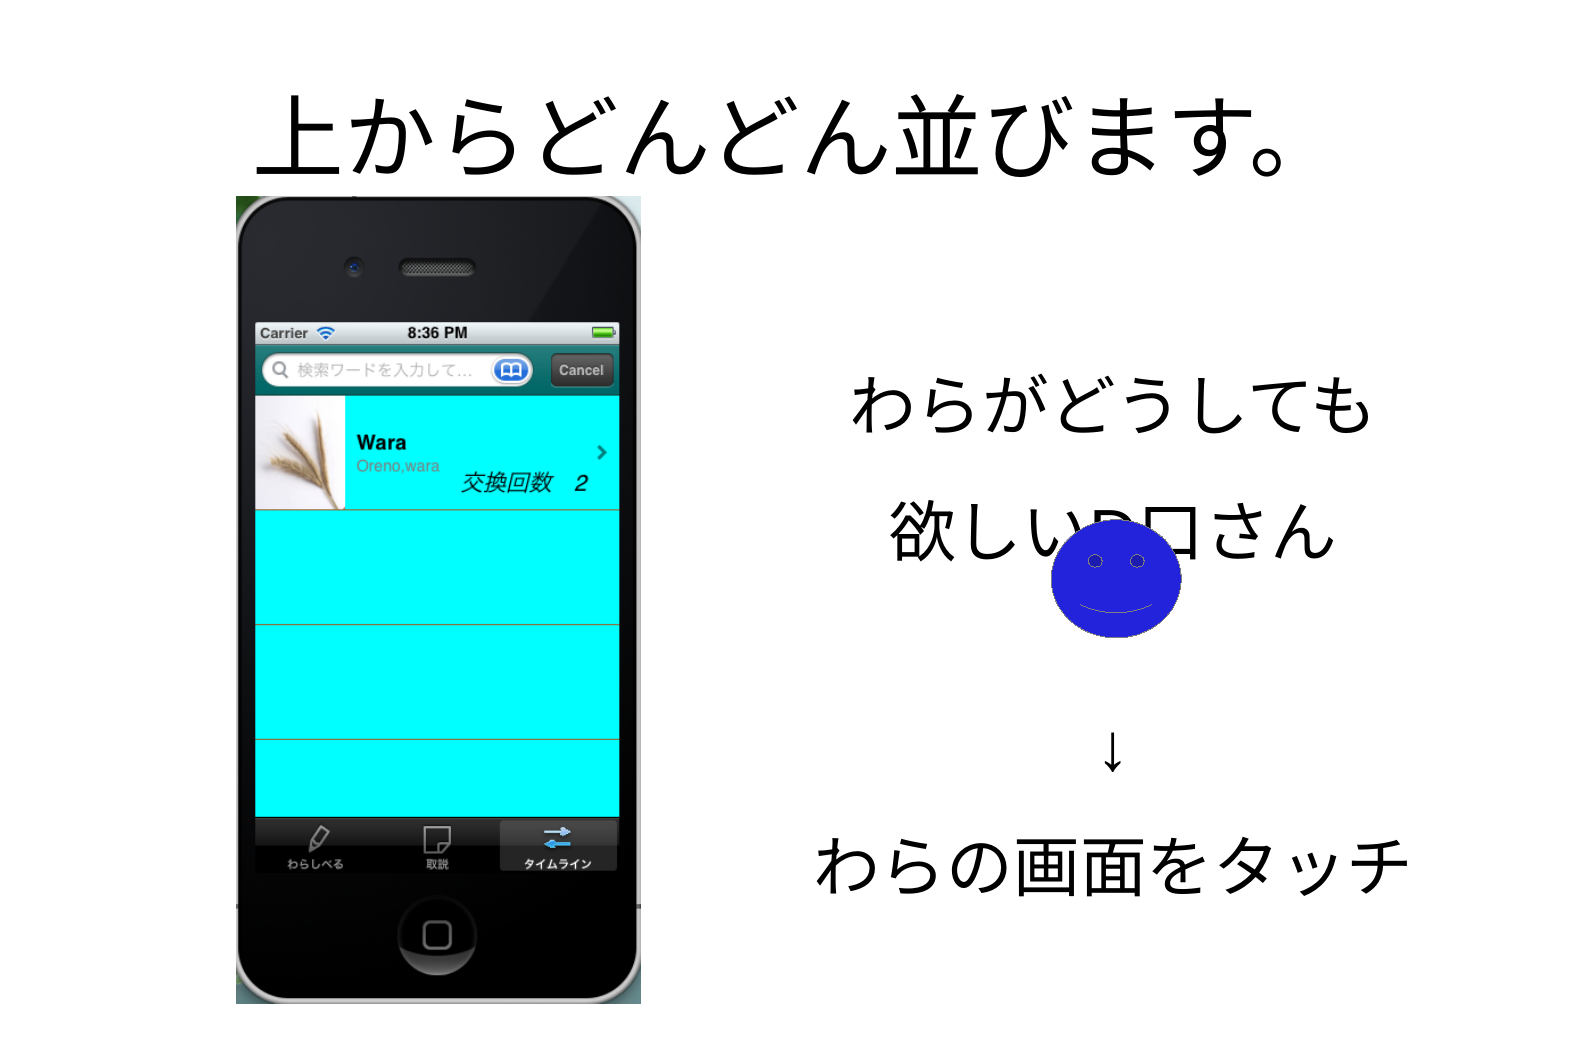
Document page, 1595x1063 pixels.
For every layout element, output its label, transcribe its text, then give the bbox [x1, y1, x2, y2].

list わらがどうしても 欲しいD口さん ↓ わらの画面をタッチ [641, 248, 1516, 936]
text_box [1051, 519, 1182, 638]
title 上からどんどん並びます。 [79, 49, 1515, 213]
picture [236, 196, 641, 1004]
